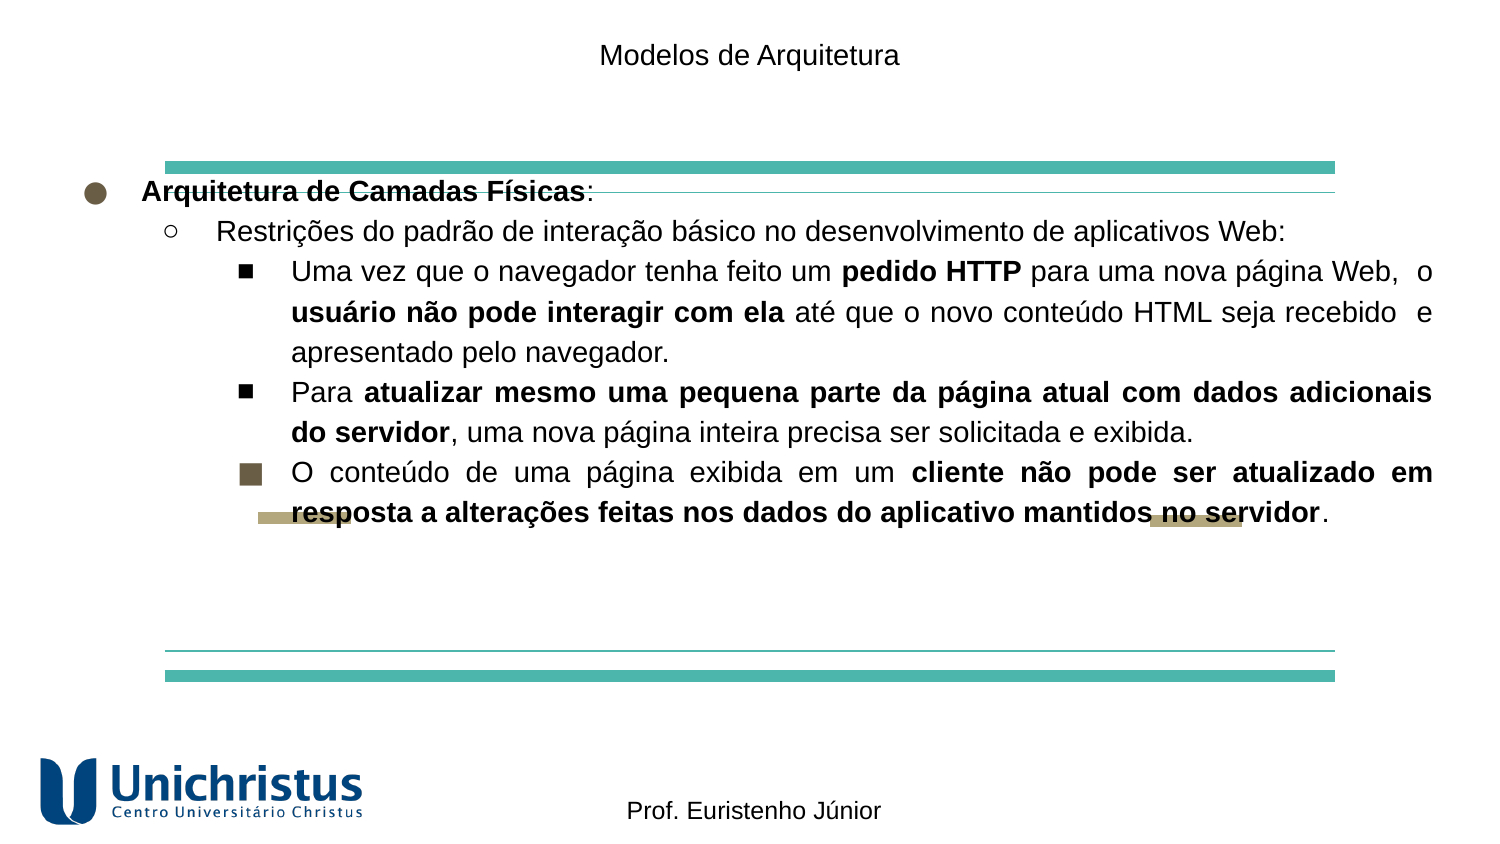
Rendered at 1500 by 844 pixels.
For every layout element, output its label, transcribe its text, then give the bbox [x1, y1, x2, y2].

picture [35, 754, 367, 827]
list Arquitetura de Camadas Físicas: Restrições do padrão de interação básico no desenvolvimento de aplicativos Web: Uma vez que o navegador tenha feito um pedido HTTP para uma nova página Web, o usuário não pode interagir com ela até que o novo conteúdo HTML seja recebido e apresentado pelo navegador. Para atualizar mesmo uma pequena parte da página atual com dados adicionais do servidor, uma nova página inteira precisa ser solicitada e exibida. O conteúdo de uma página exibida em um cliente não pode ser atualizado em resposta a alterações feitas nos dados do aplicativo mantidos no servidor. [51, 152, 1449, 750]
title Modelos de Arquitetura [51, 20, 1449, 137]
